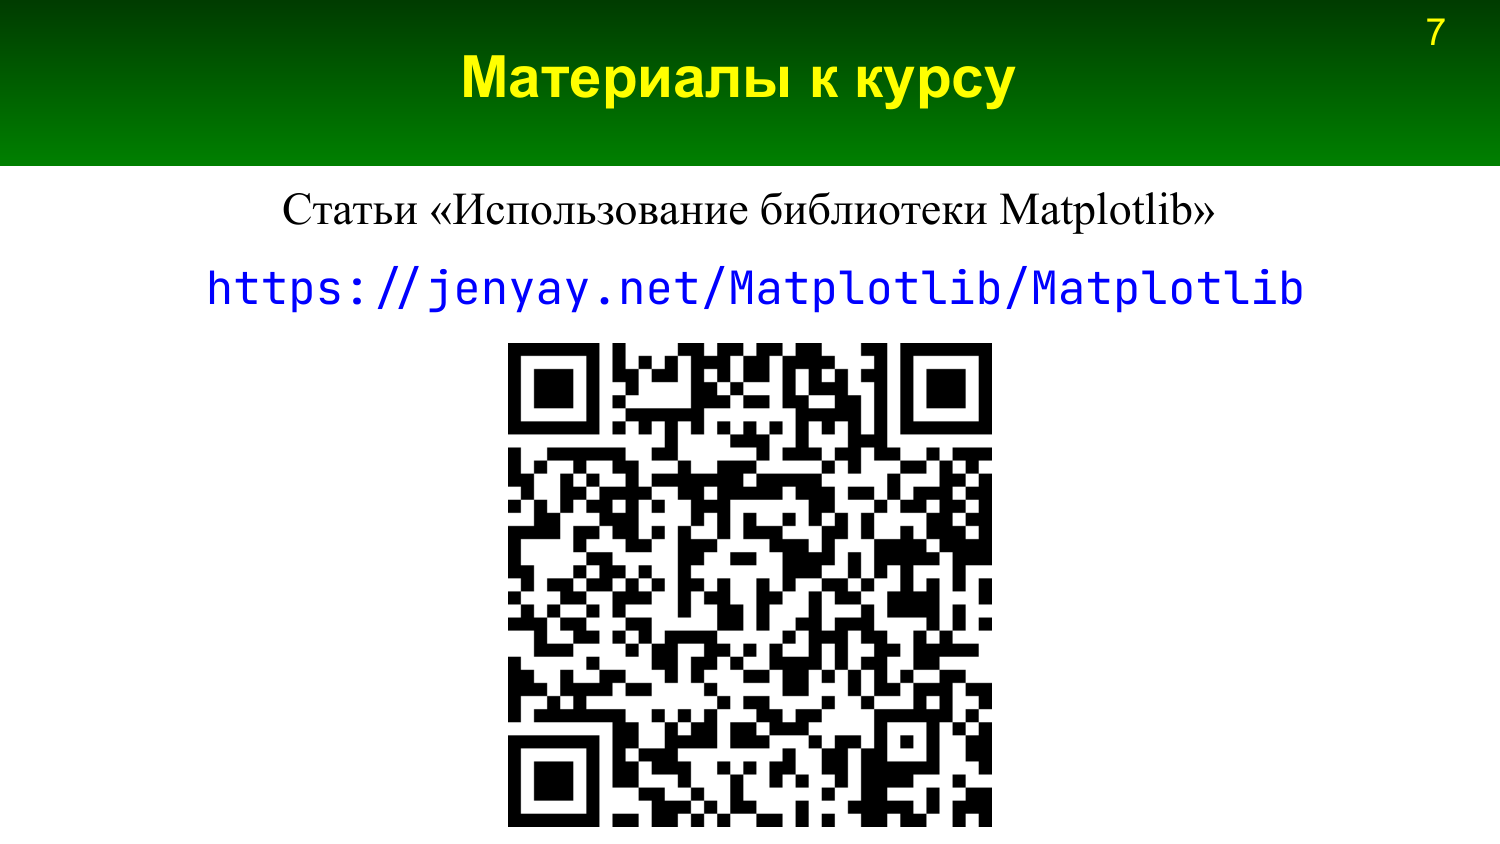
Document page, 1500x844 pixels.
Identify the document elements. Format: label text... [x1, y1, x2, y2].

title Материалы к курсу [88, 24, 1389, 125]
picture [508, 343, 992, 827]
text_box Статьи «Использование библиотеки Matplotlib» [10, 171, 1489, 243]
text_box https://jenyay.net/Matplotlib/Matplotlib [11, 251, 1500, 325]
